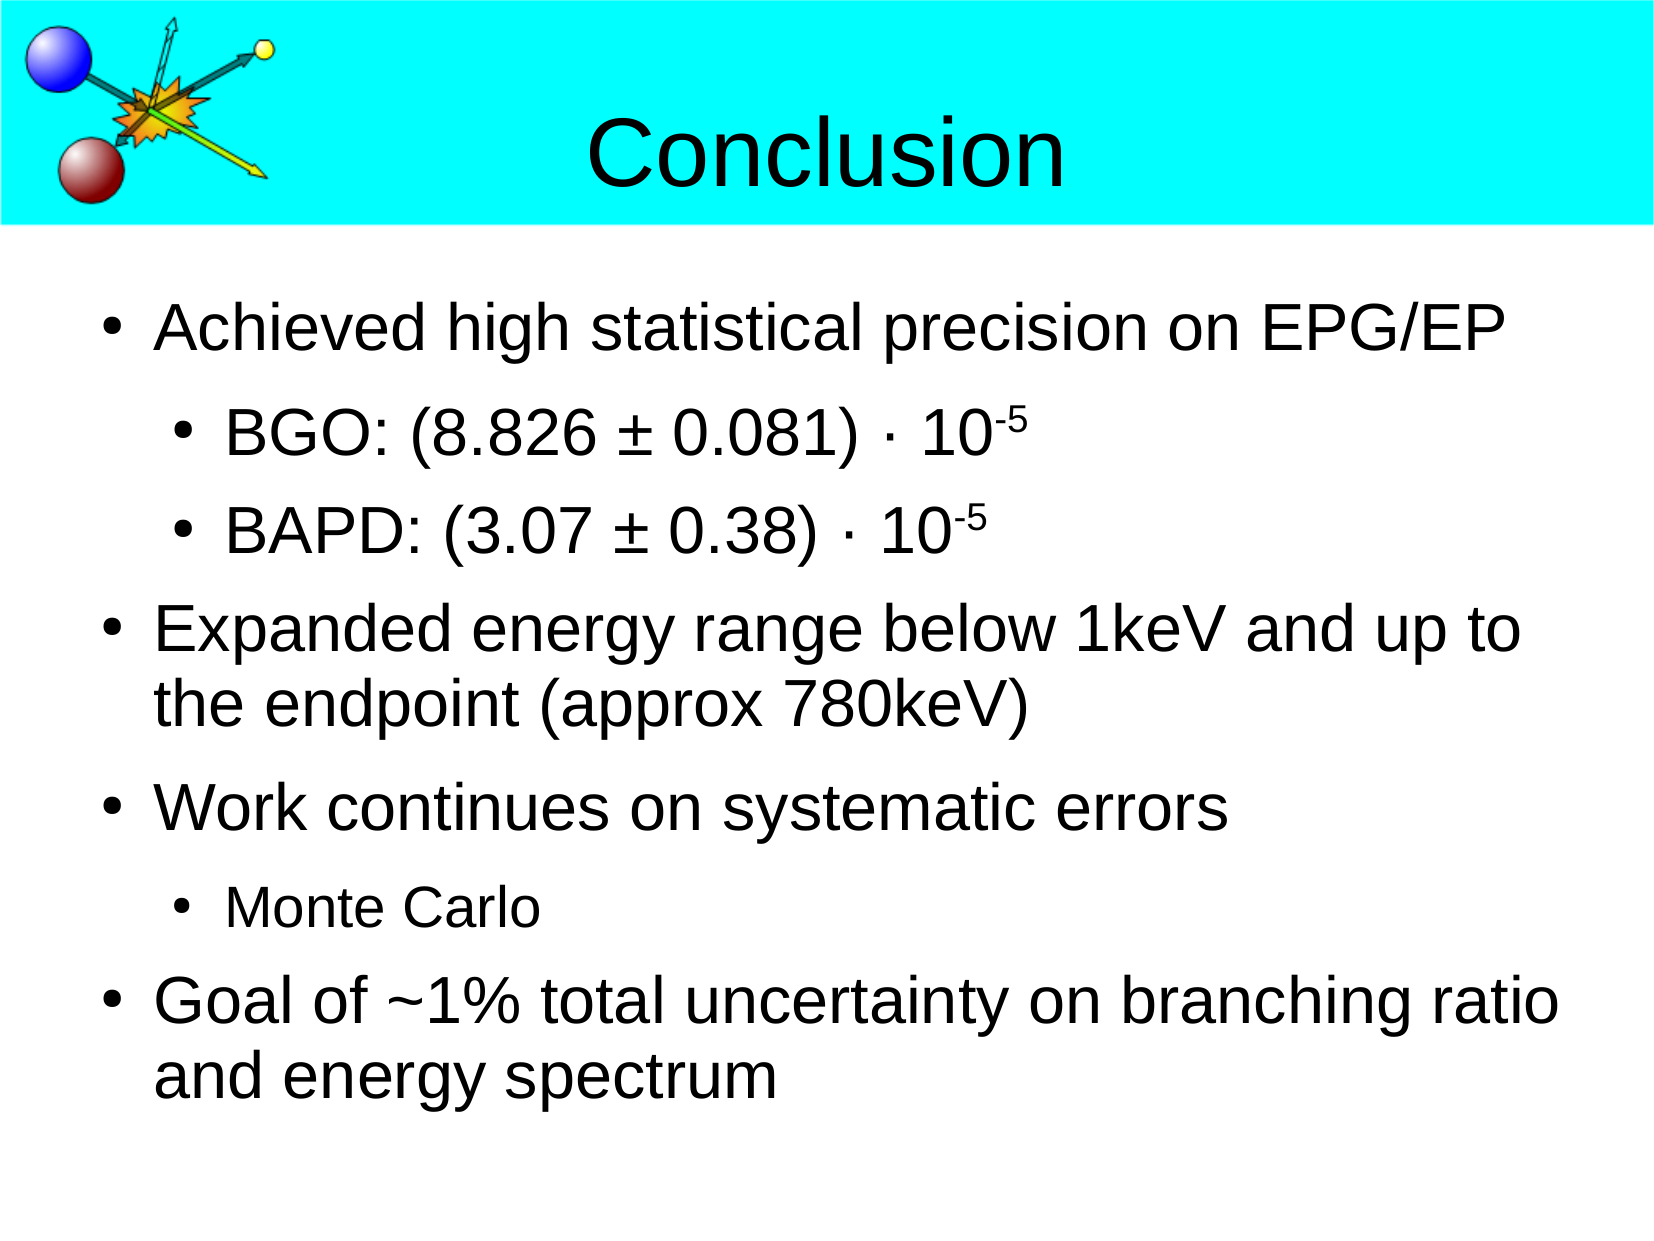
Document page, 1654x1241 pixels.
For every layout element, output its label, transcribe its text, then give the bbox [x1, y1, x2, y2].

list Achieved high statistical precision on EPG/EP BGO: (8.826 ± 0.081) · 10-5 BAPD: (3.07 ± 0.38) · 10-5 Expanded energy range below 1keV and up to the endpoint (approx 780keV) Work continues on systematic errors Monte Carlo Goal of ~1% total uncertainty on branching ratio and energy spectrum [82, 290, 1571, 1118]
picture [0, 0, 1654, 1241]
title Conclusion [82, 49, 1571, 257]
